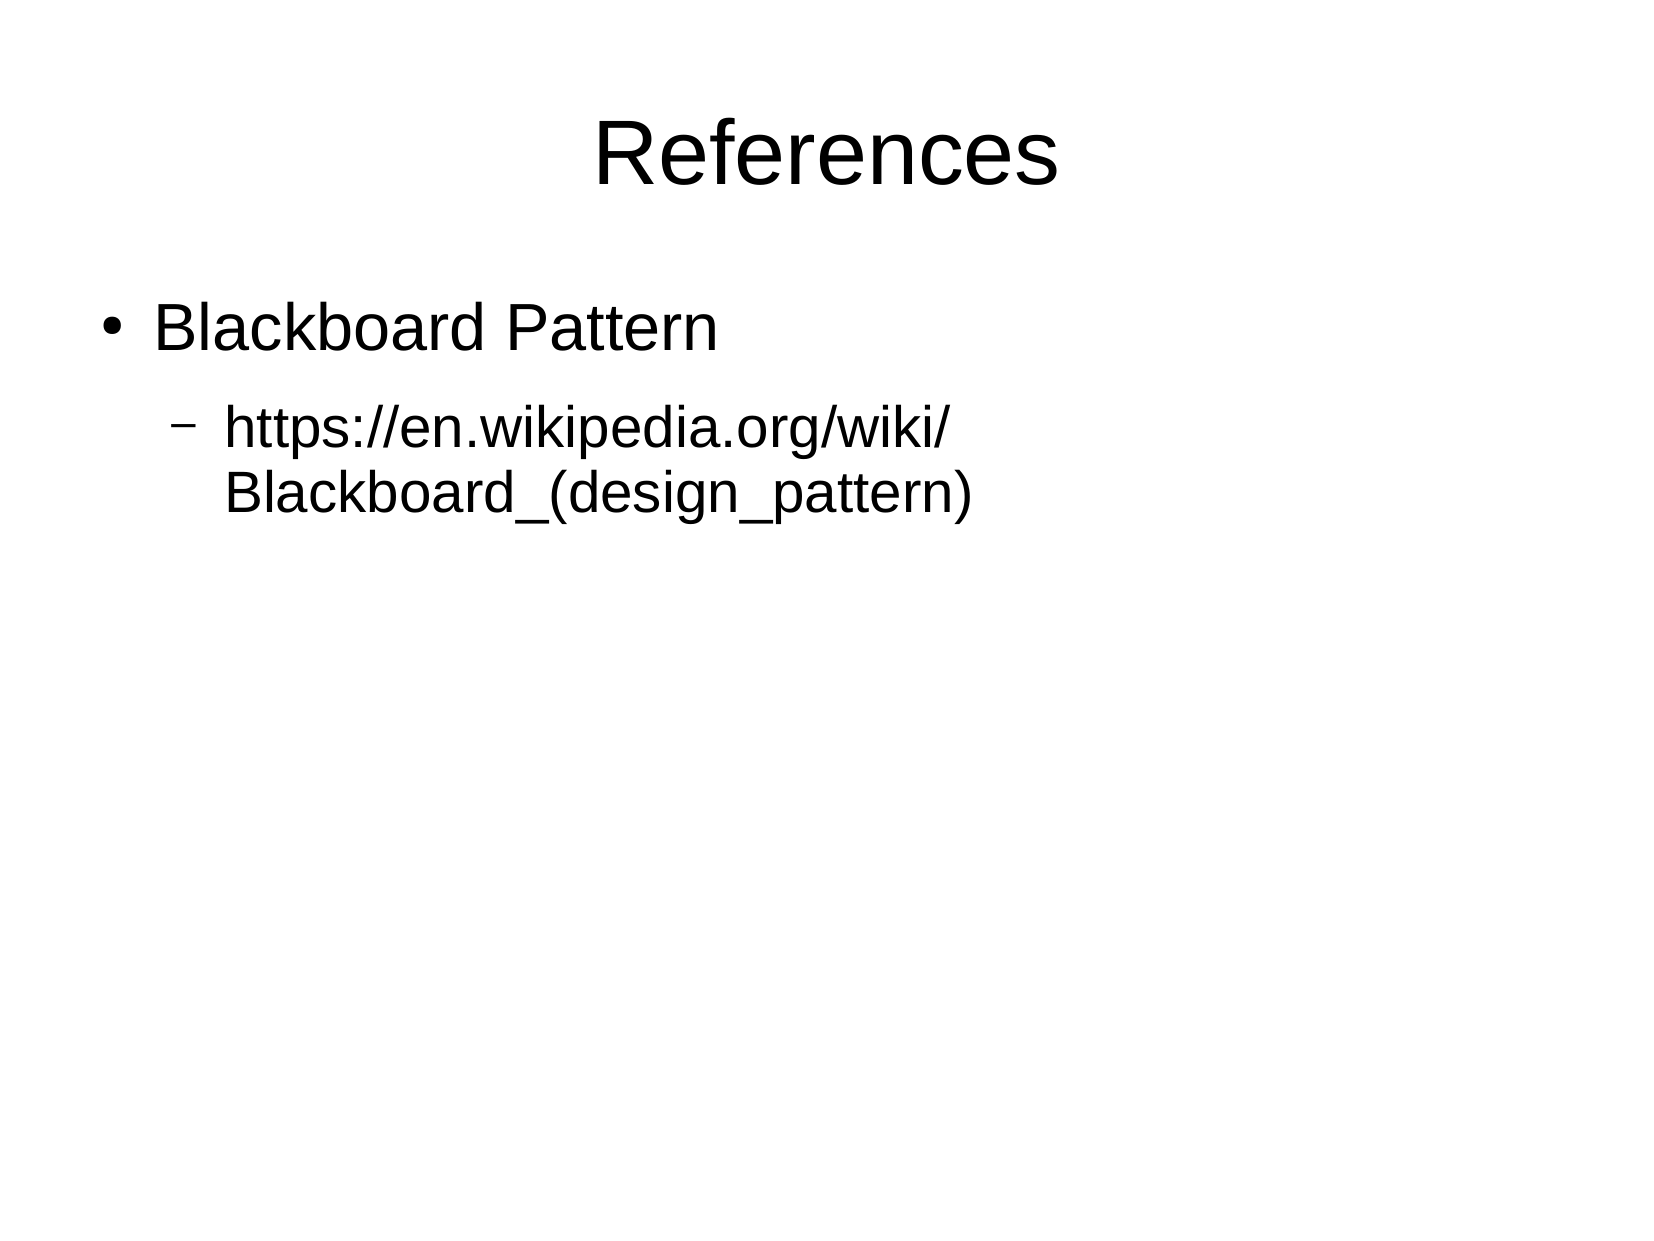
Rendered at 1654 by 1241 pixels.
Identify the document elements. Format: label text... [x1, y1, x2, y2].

title References [82, 49, 1571, 257]
list Blackboard Pattern https://en.wikipedia.org/wiki/Blackboard_(design_pattern) [82, 290, 1571, 1109]
